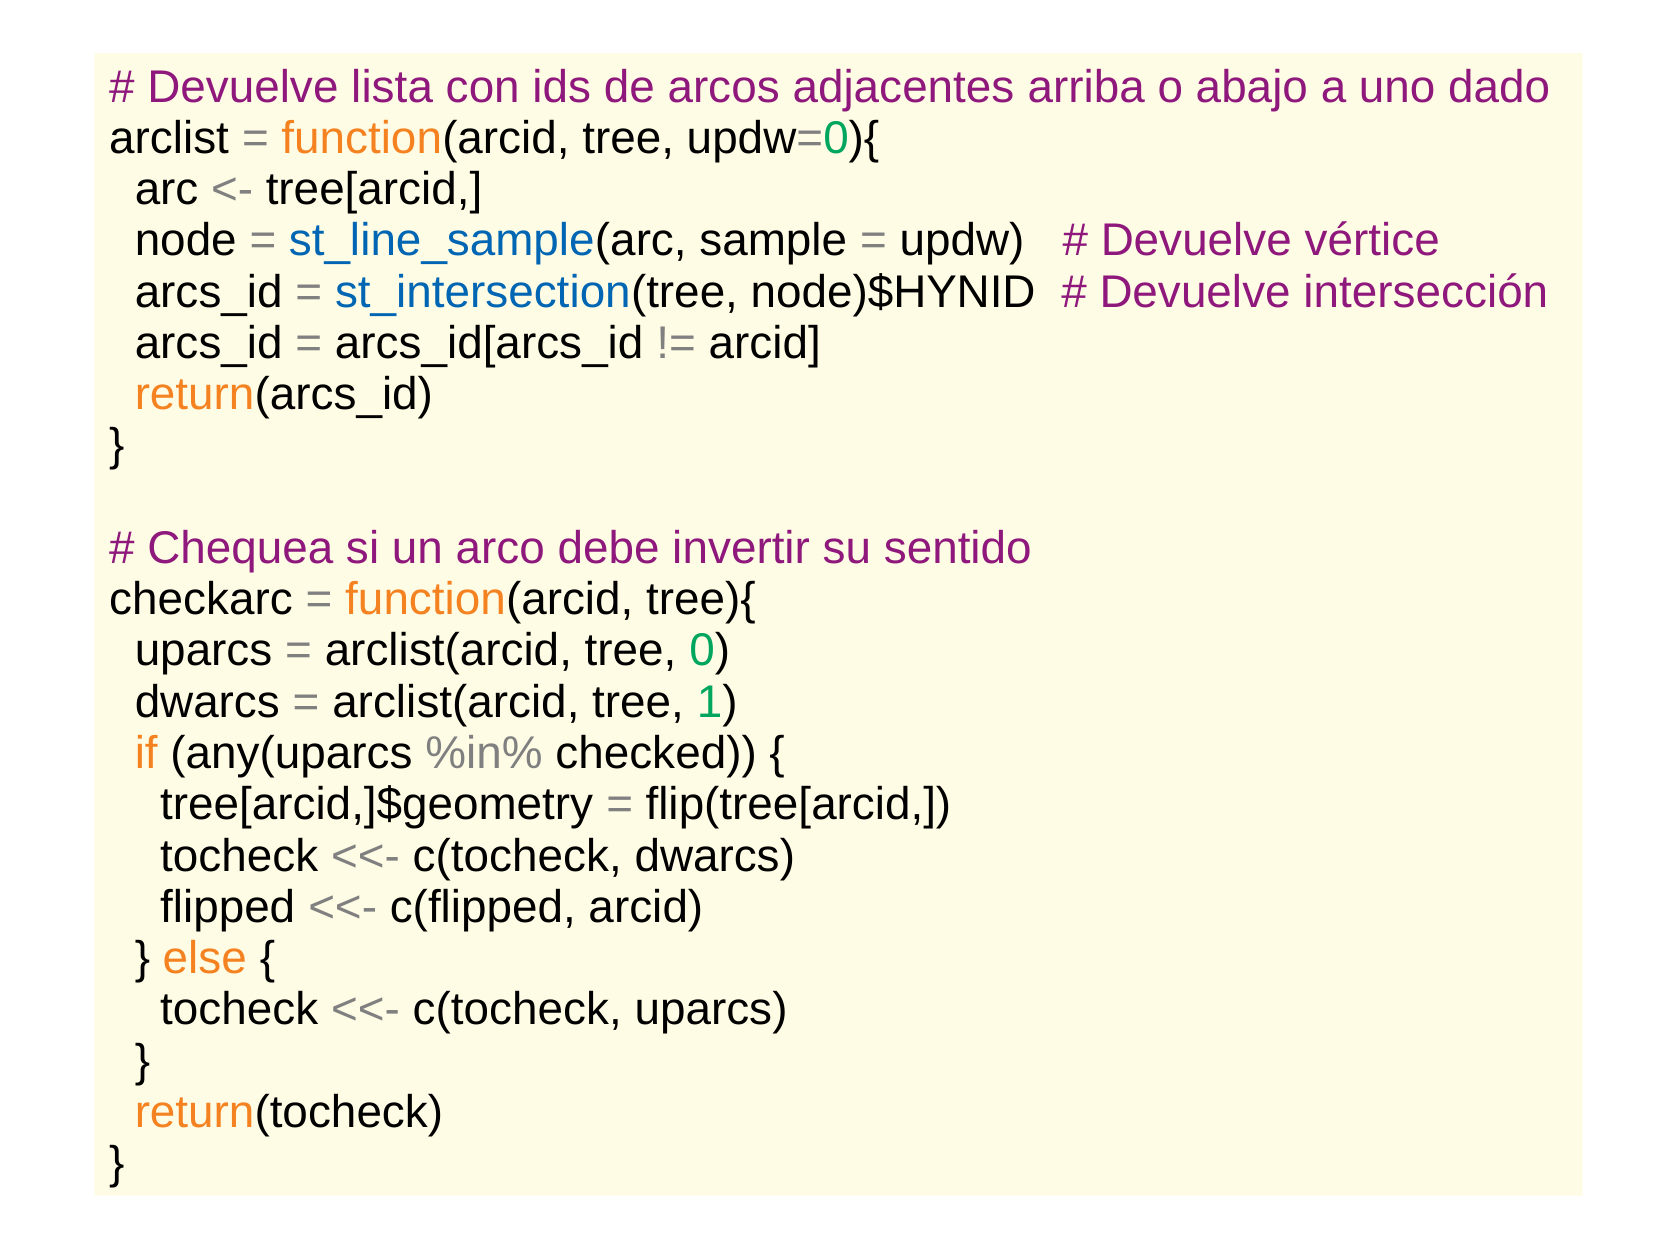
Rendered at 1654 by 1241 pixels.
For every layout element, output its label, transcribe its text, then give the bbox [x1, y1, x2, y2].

text_box # Devuelve lista con ids de arcos adjacentes arriba o abajo a uno dado arclist = function(arcid, tree, updw=0){ arc <- tree[arcid,] node = st_line_sample(arc, sample = updw) # Devuelve vértice arcs_id = st_intersection(tree, node)$HYNID # Devuelve intersección arcs_id = arcs_id[arcs_id != arcid] return(arcs_id) } # Chequea si un arco debe invertir su sentido checkarc = function(arcid, tree){ uparcs = arclist(arcid, tree, 0) dwarcs = arclist(arcid, tree, 1) if (any(uparcs %in% checked)) { tree[arcid,]$geometry = flip(tree[arcid,]) tocheck <<- c(tocheck, dwarcs) flipped <<- c(flipped, arcid) } else { tocheck <<- c(tocheck, uparcs) } return(tocheck) } [94, 53, 1583, 1196]
